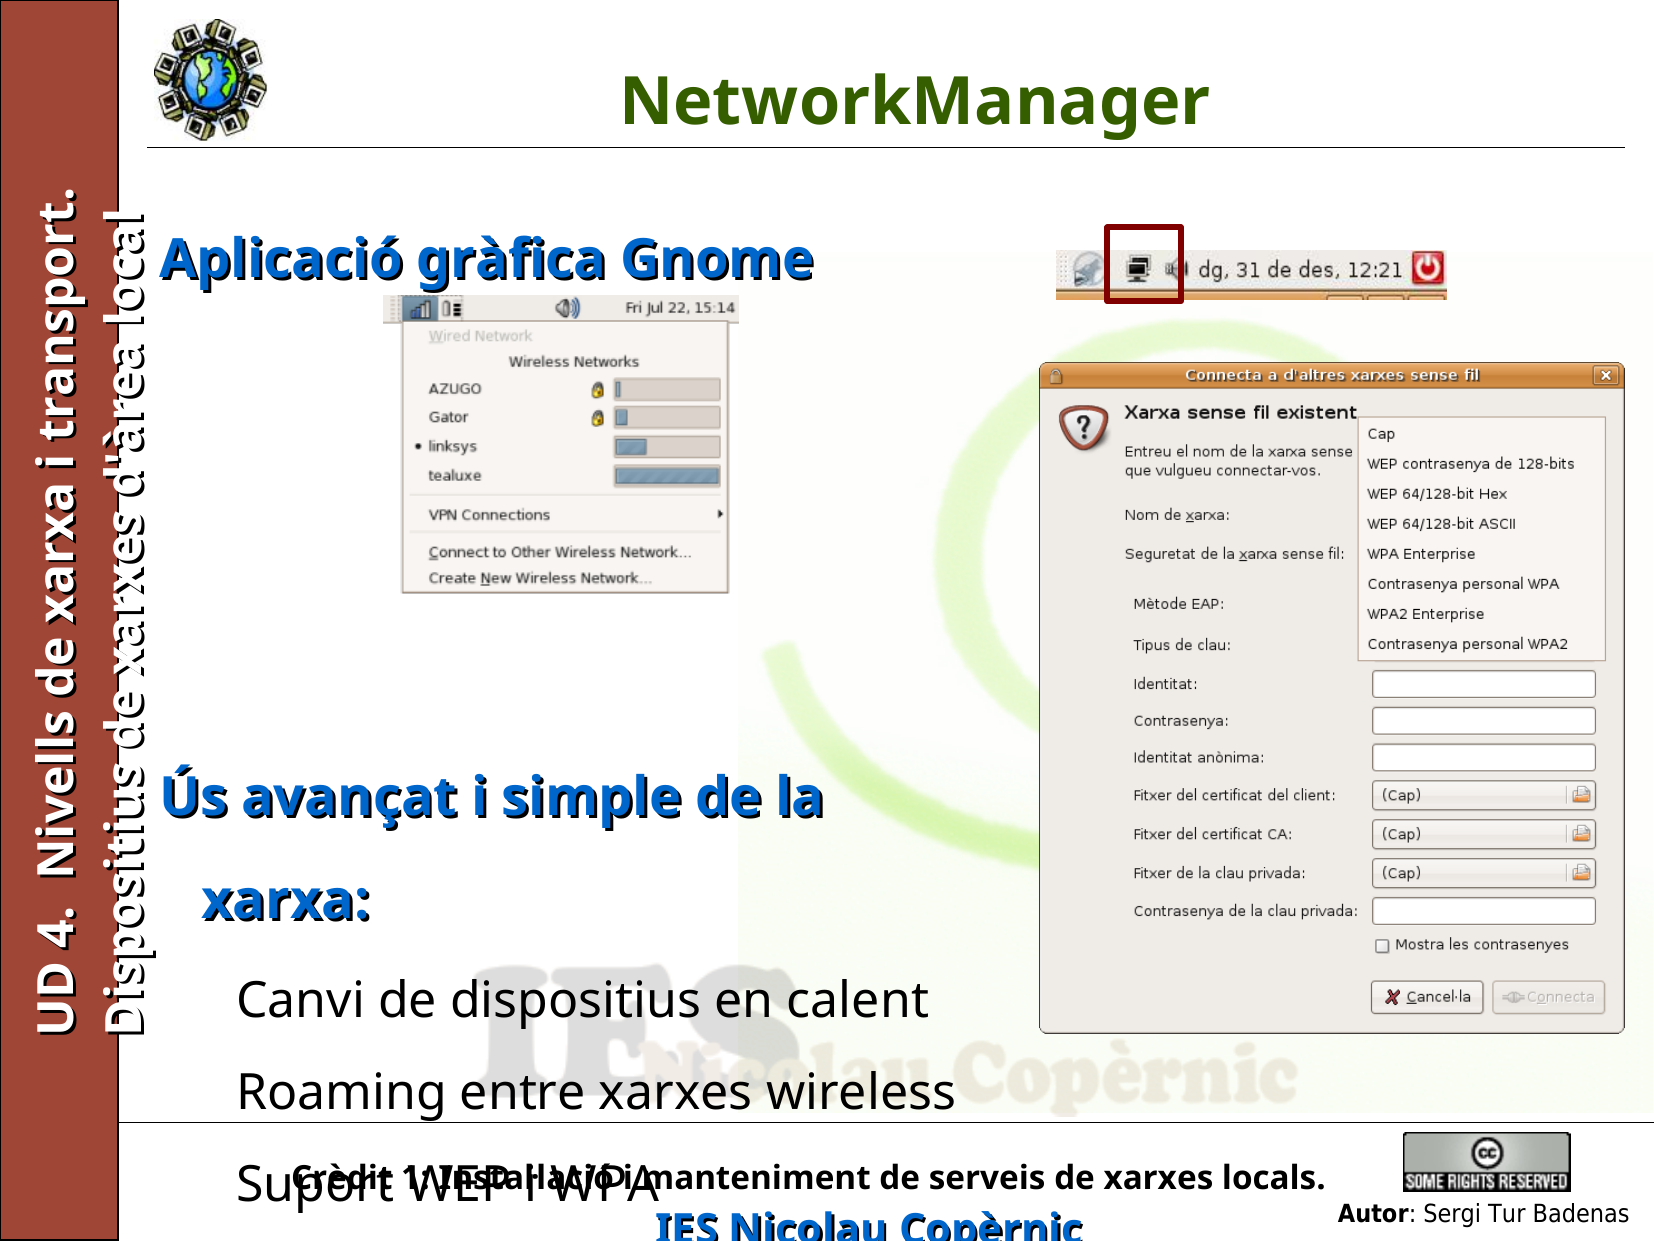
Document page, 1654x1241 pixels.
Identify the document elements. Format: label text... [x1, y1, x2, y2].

picture [1403, 1132, 1571, 1192]
list Aplicació gràfica Gnome Ús avançat i simple de la xarxa: Canvi de dispositius en calent Roaming entre xarxes wireless Suport WEP i WPA [141, 219, 1630, 1055]
picture [1184, 250, 1447, 300]
picture [1056, 250, 1104, 300]
picture [154, 19, 268, 142]
picture [1039, 362, 1625, 1034]
picture [466, 1085, 480, 1093]
picture [466, 252, 1654, 1117]
title NetworkManager [171, 49, 1654, 148]
picture [383, 295, 739, 625]
picture [1110, 250, 1178, 298]
